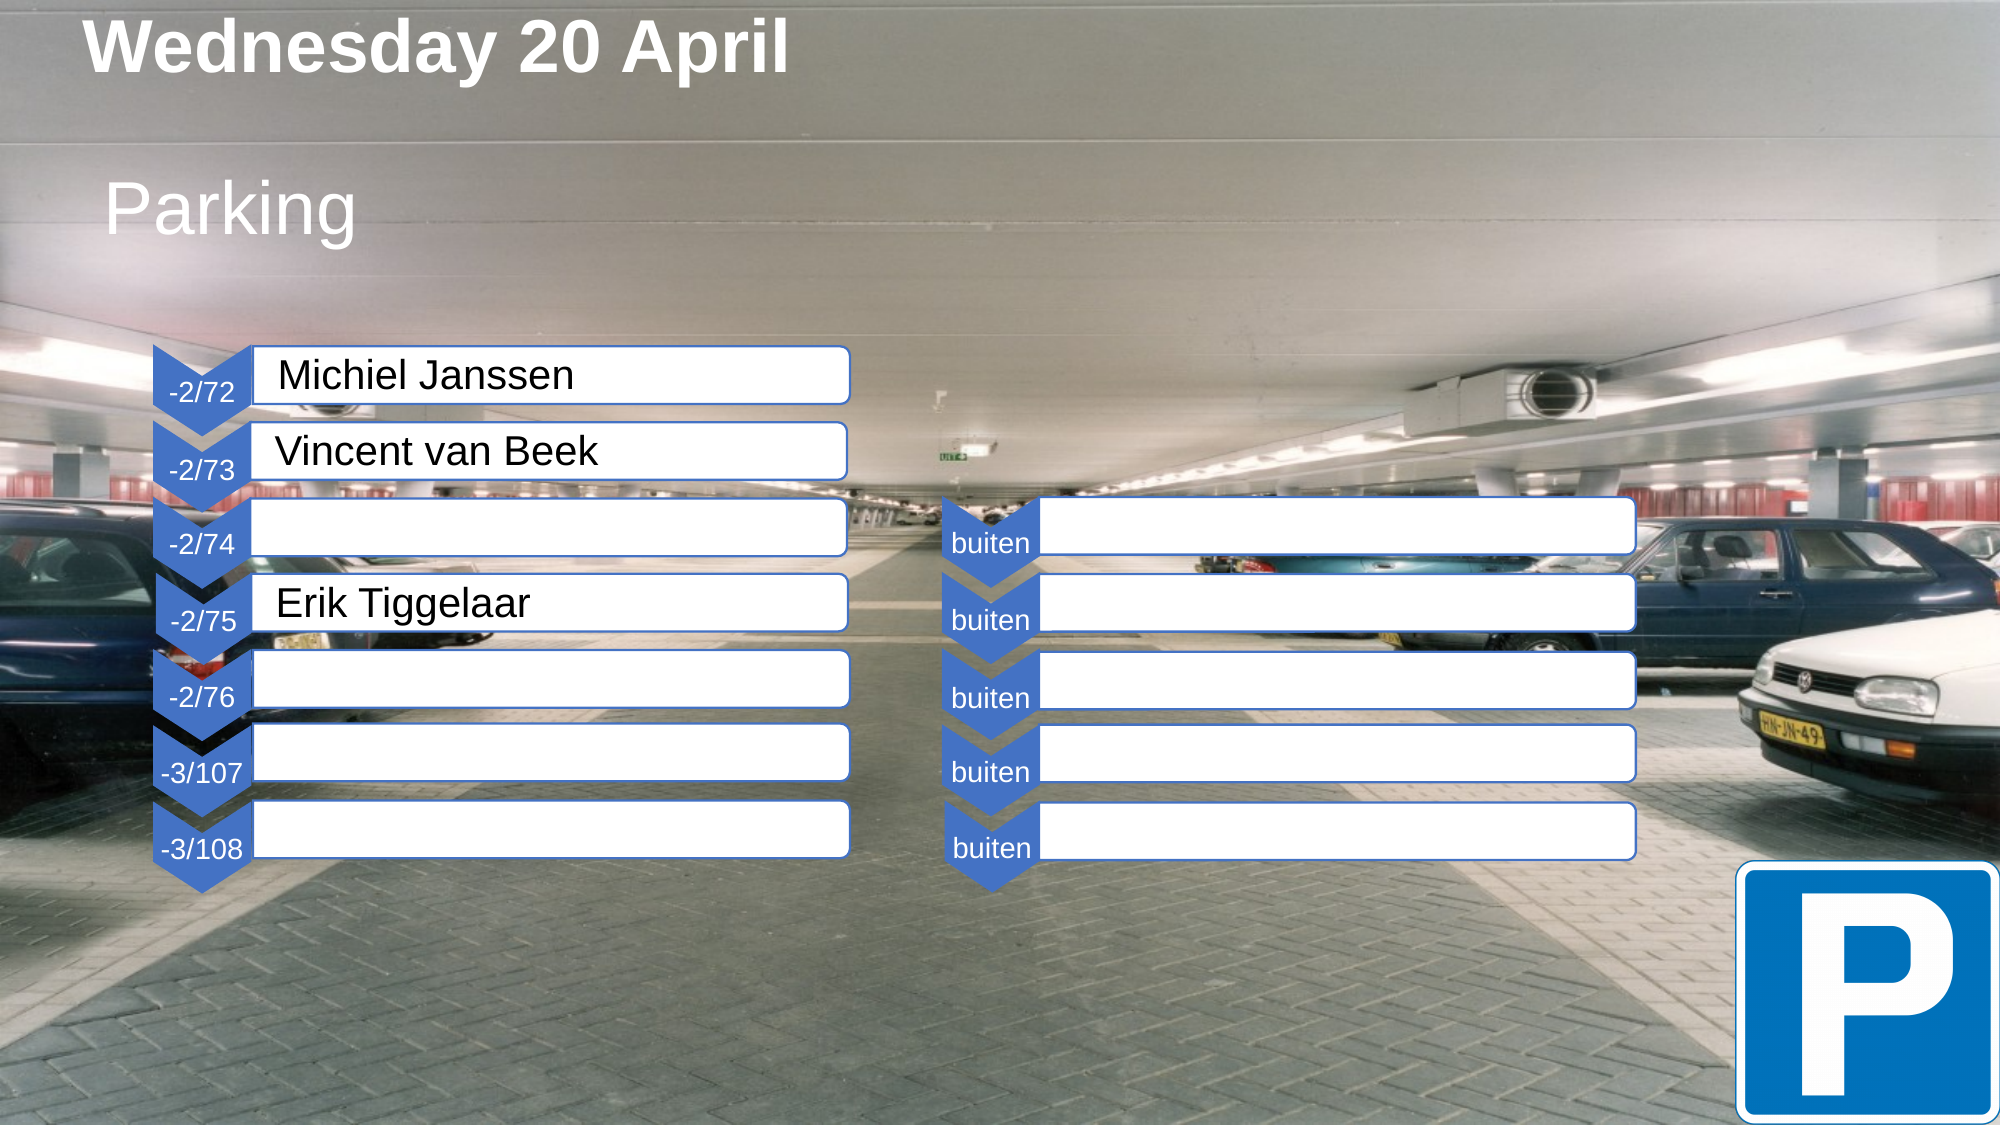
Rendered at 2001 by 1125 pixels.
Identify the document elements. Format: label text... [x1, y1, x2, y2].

text_box -3/107 [154, 727, 251, 817]
text_box buiten [942, 726, 1039, 816]
text_box Vincent van Beek [250, 422, 848, 480]
text_box [253, 800, 850, 859]
text_box -2/74 [154, 498, 250, 588]
text_box -3/108 [154, 803, 251, 893]
text_box [1039, 724, 1636, 783]
text_box [253, 650, 850, 708]
text_box buiten [942, 573, 1039, 663]
text_box [253, 723, 850, 782]
text_box [1039, 651, 1636, 710]
picture [0, 0, 2000, 1125]
text_box -2/76 [154, 651, 251, 740]
text_box [1038, 496, 1636, 555]
text_box [1039, 802, 1636, 861]
text_box -2/73 [154, 422, 251, 512]
text_box Erik Tiggelaar [251, 573, 849, 632]
text_box buiten [942, 497, 1039, 587]
text_box buiten [942, 650, 1039, 739]
text_box buiten [945, 802, 1039, 892]
text_box -2/72 [154, 346, 251, 436]
text_box [250, 498, 848, 557]
text_box [1039, 573, 1636, 632]
text_box -2/75 [157, 574, 251, 664]
text_box Michiel Janssen [253, 346, 850, 404]
title Wednesday 20 April Parking [67, 0, 1951, 142]
